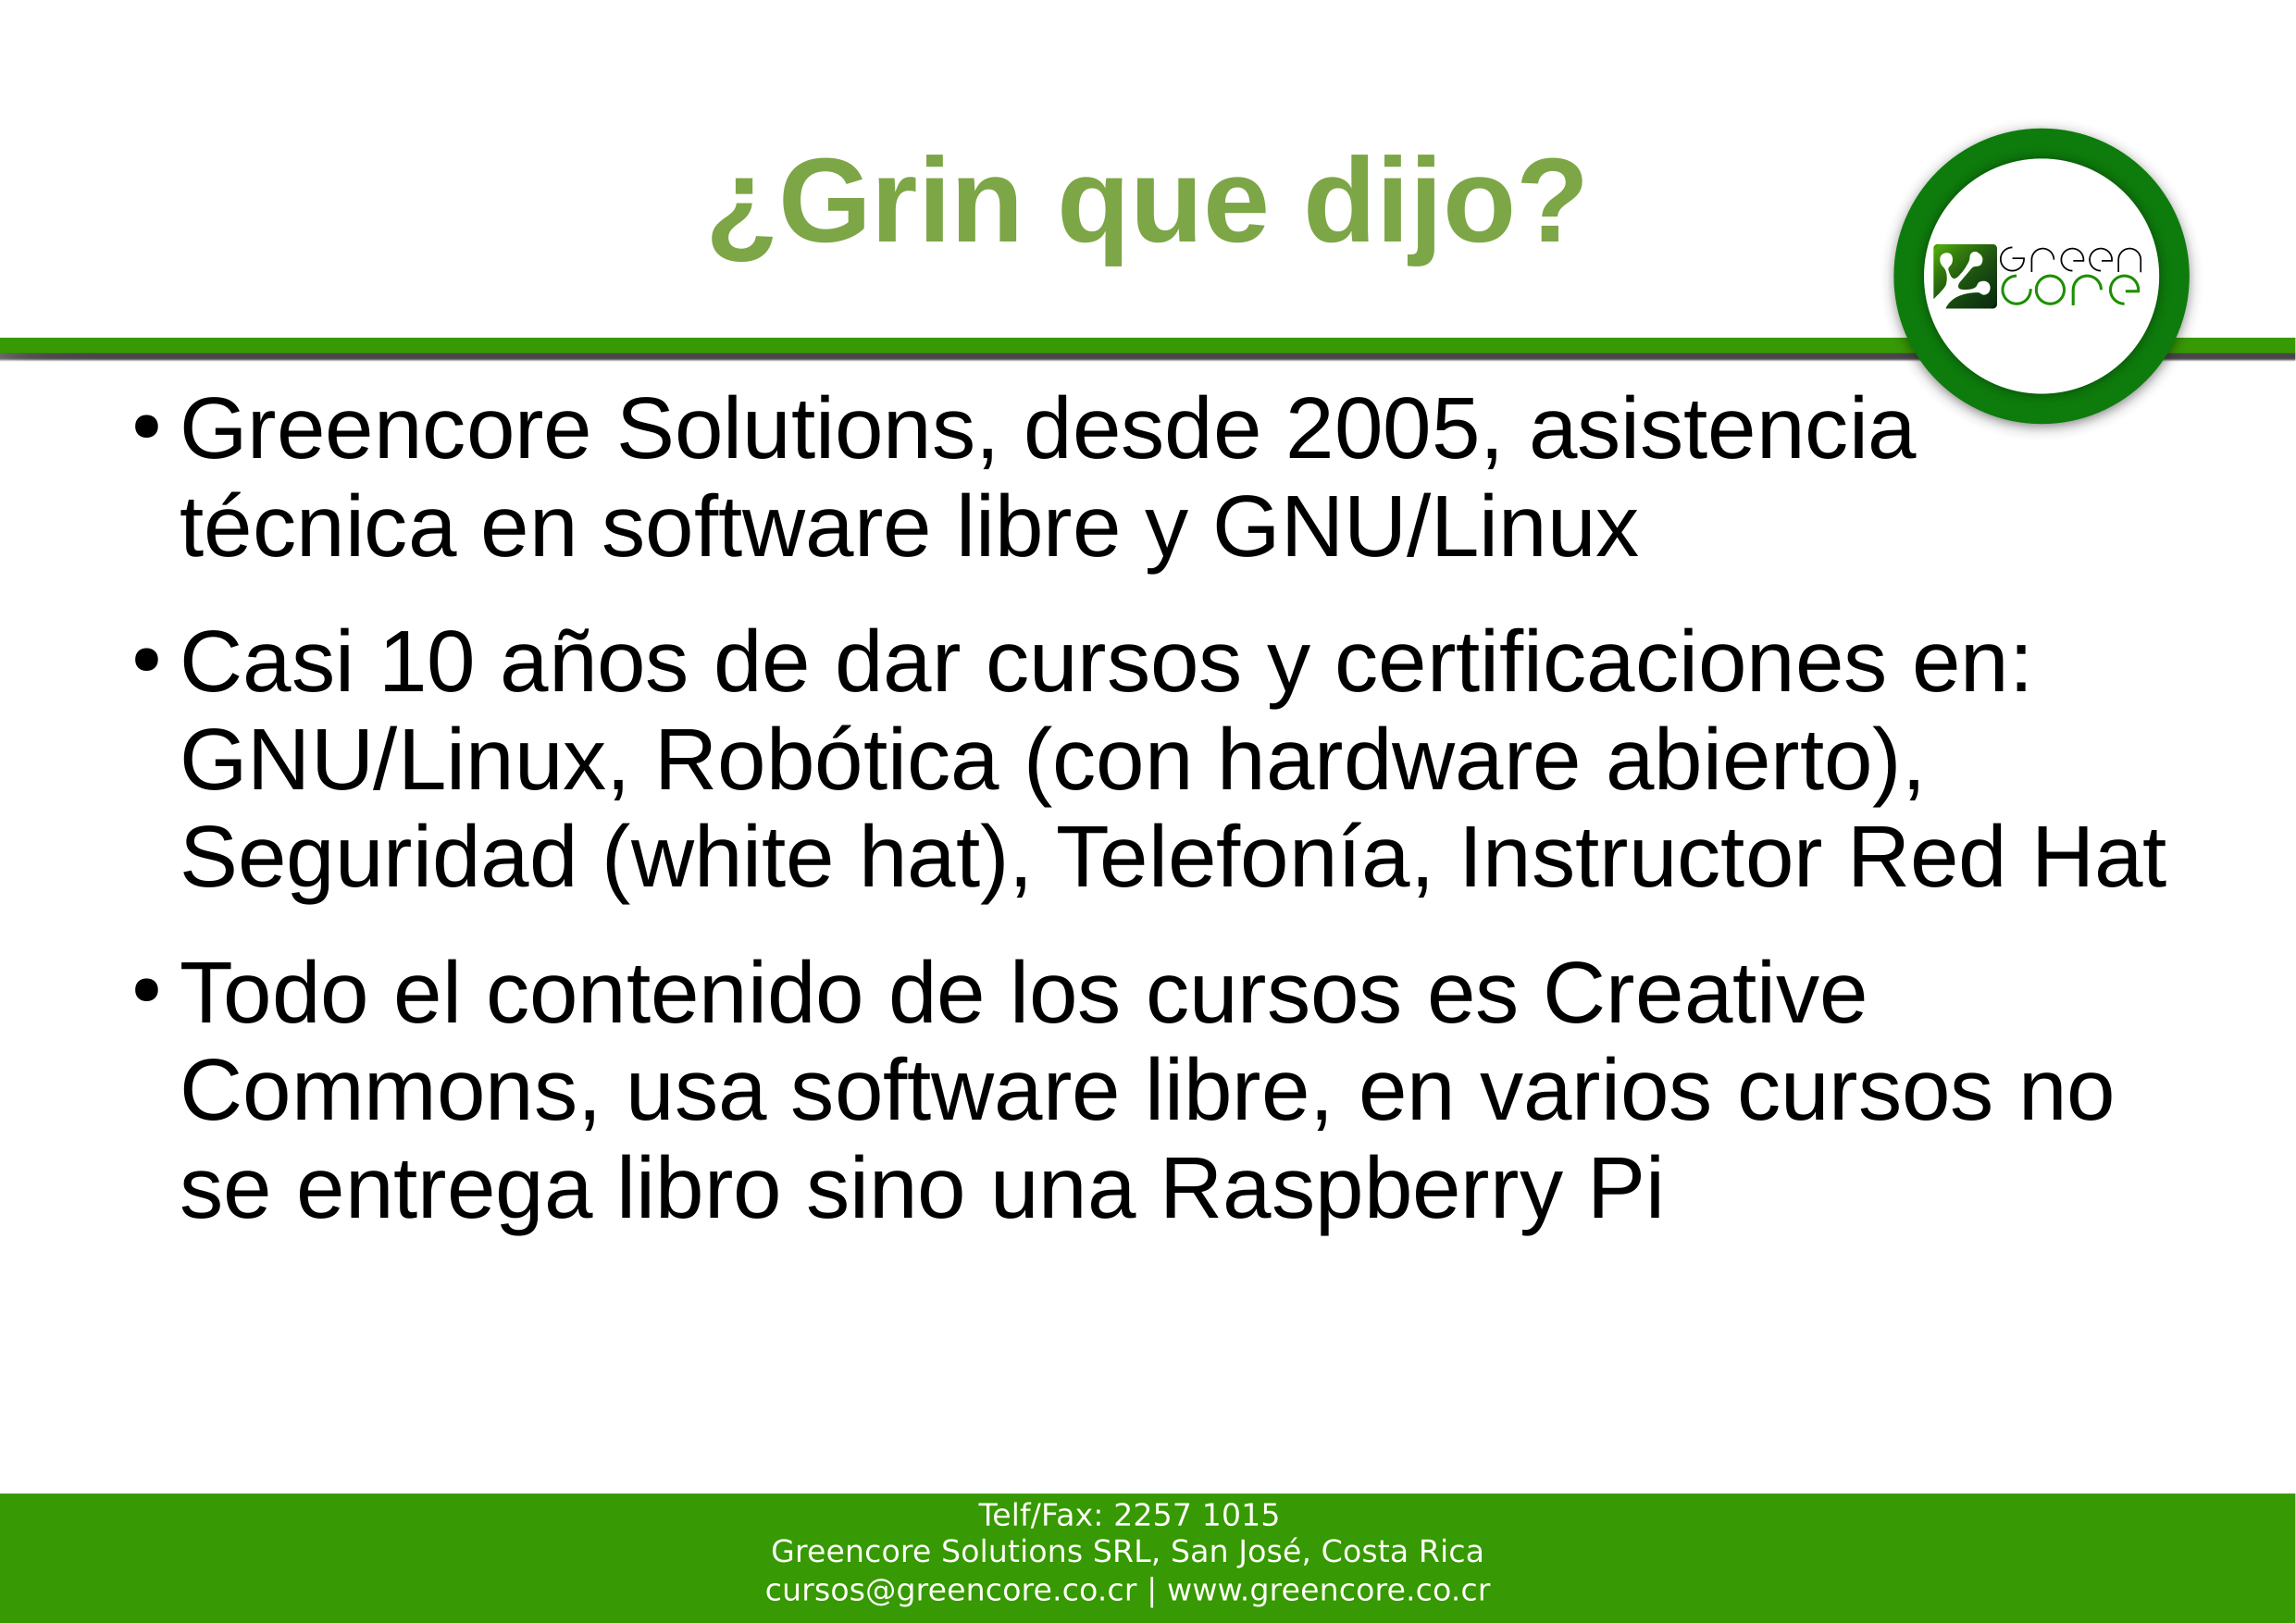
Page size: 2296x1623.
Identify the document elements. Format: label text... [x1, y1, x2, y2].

title ¿Grin que dijo? [115, 64, 2181, 336]
picture [0, 0, 2296, 1623]
list Greencore Solutions, desde 2005, asistencia técnica en software libre y GNU/Linux Casi 10 años de dar cursos y certificaciones en: GNU/Linux, Robótica (con hardware abierto), Seguridad (white hat), Telefonía, Instructor Red Hat Todo el contenido de los cursos es Creative Commons, usa software libre, en varios cursos no se entrega libro sino una Raspberry Pi [115, 379, 2181, 1489]
